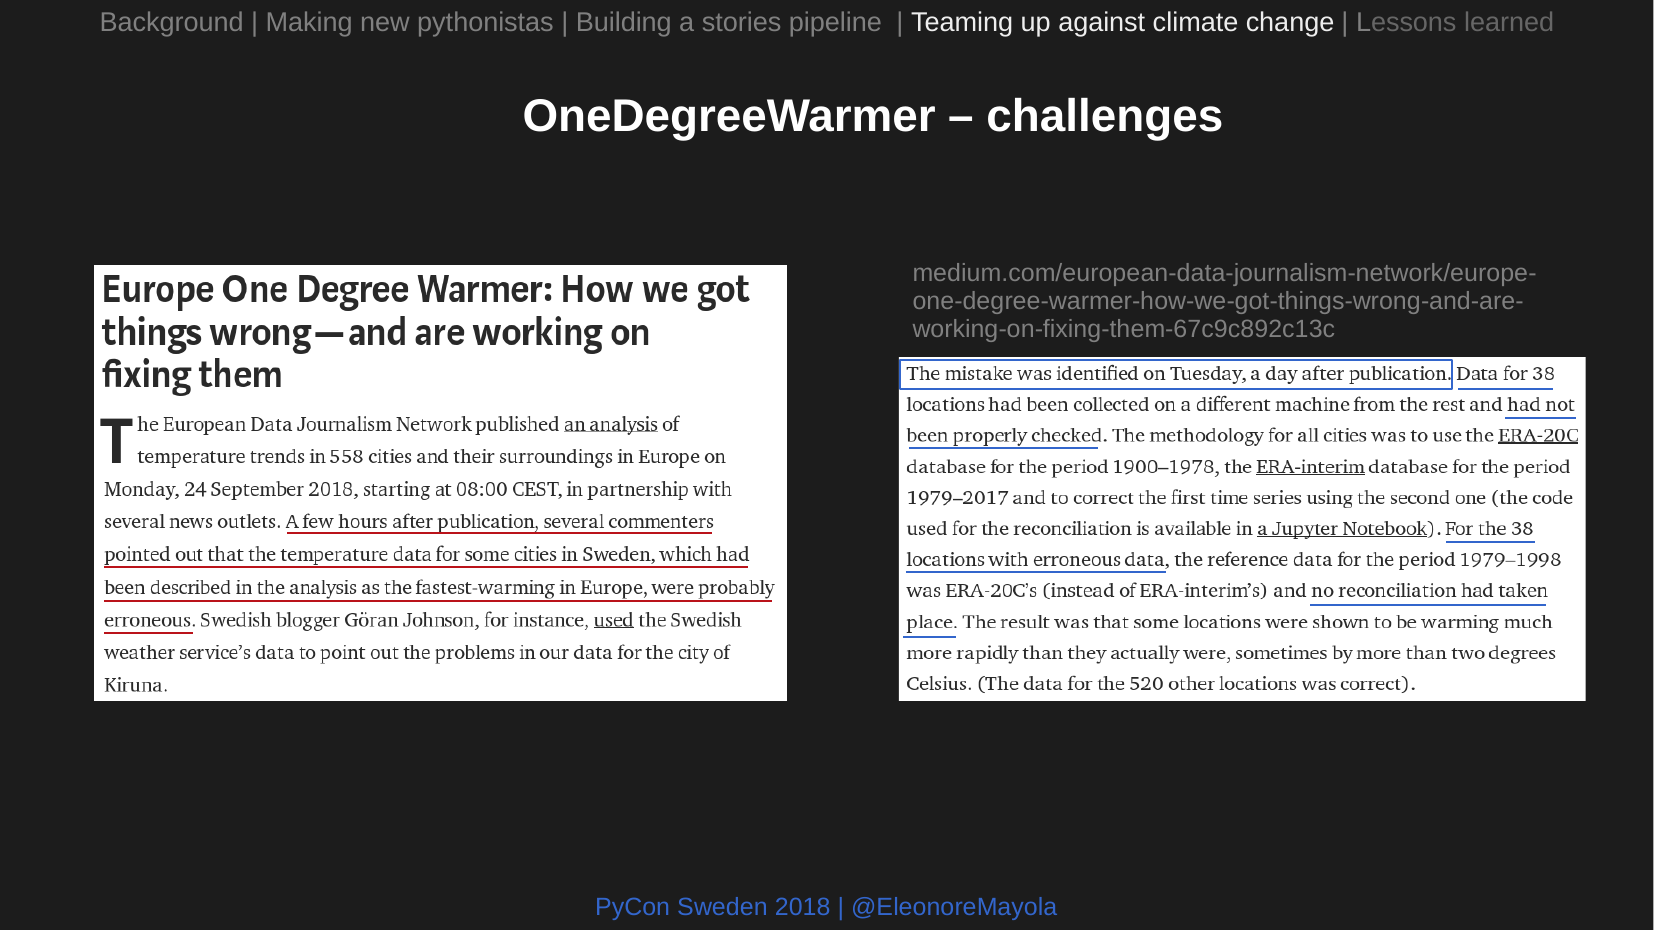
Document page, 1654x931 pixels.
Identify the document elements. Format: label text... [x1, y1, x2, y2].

picture [898, 357, 1586, 701]
text_box Background | Making new pythonistas | Building a stories pipeline | Teaming up against climate change | Lessons learned [0, 0, 1654, 57]
text_box OneDegreeWarmer – challenges [507, 82, 1247, 166]
text_box medium.com/european-data-journalism-network/europe-one-degree-warmer-how-we-got-things-wrong-and-are-working-on-fixing-them-67c9c892c13c [897, 251, 1601, 378]
text_box PyCon Sweden 2018 | @EleonoreMayola [460, 885, 1193, 931]
picture [94, 265, 787, 701]
